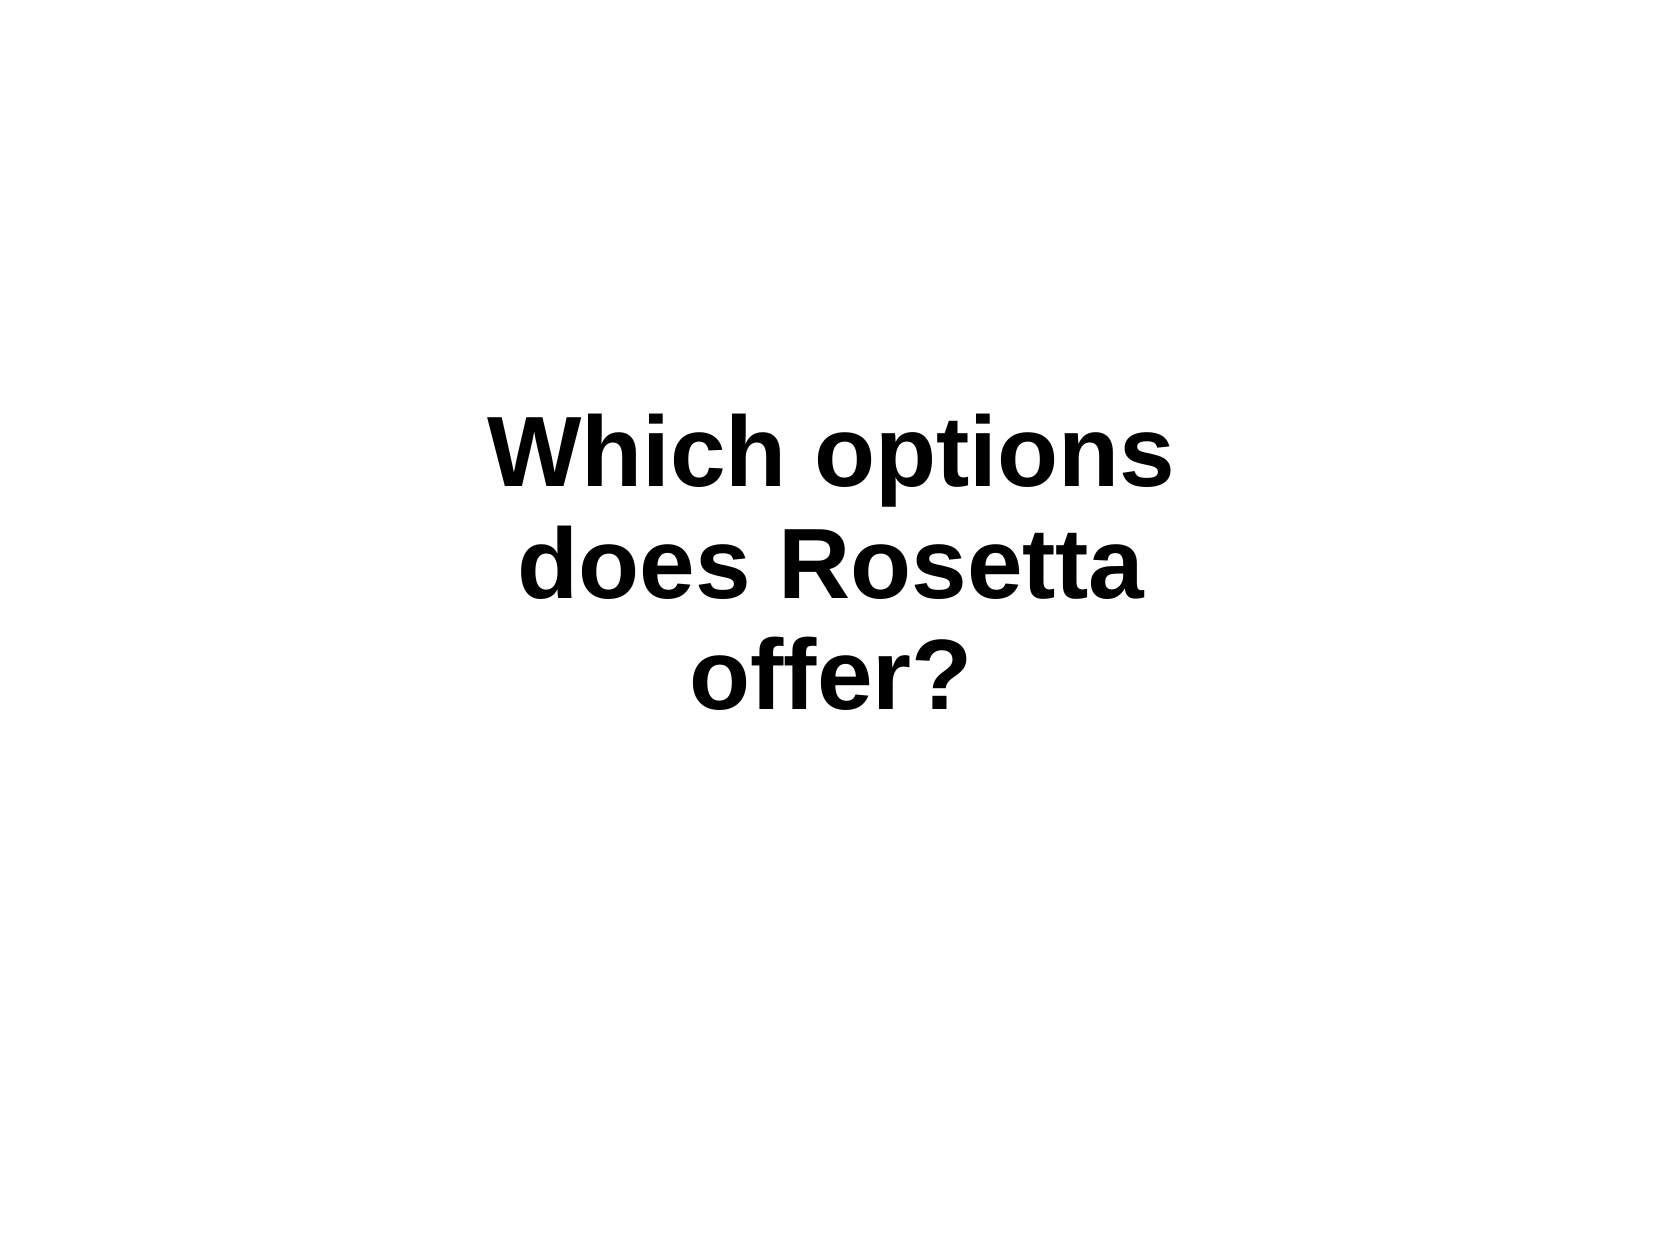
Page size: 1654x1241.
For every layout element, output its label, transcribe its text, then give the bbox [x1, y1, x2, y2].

text_box Which options does Rosetta offer? [373, 388, 1289, 738]
